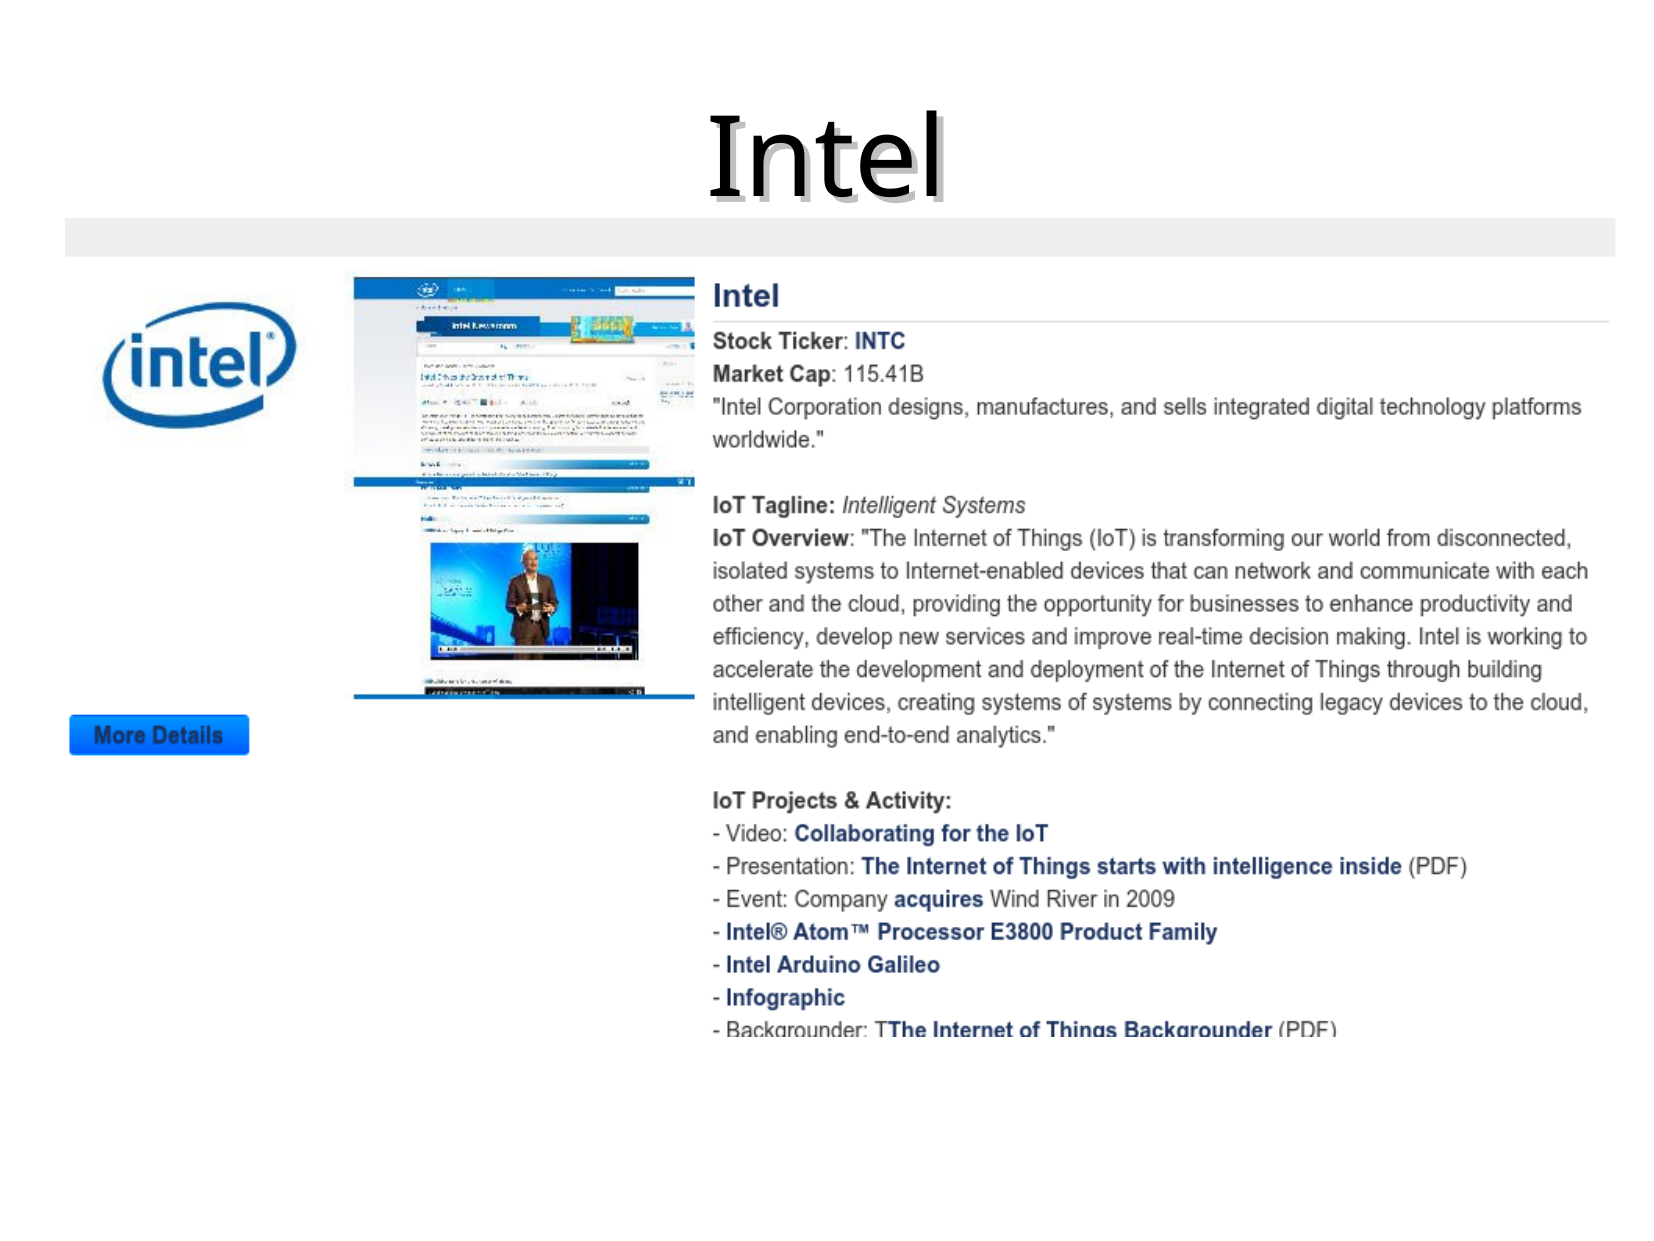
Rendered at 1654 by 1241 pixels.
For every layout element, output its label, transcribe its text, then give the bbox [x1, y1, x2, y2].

picture [65, 218, 1622, 1037]
title Intel [82, 49, 1571, 218]
